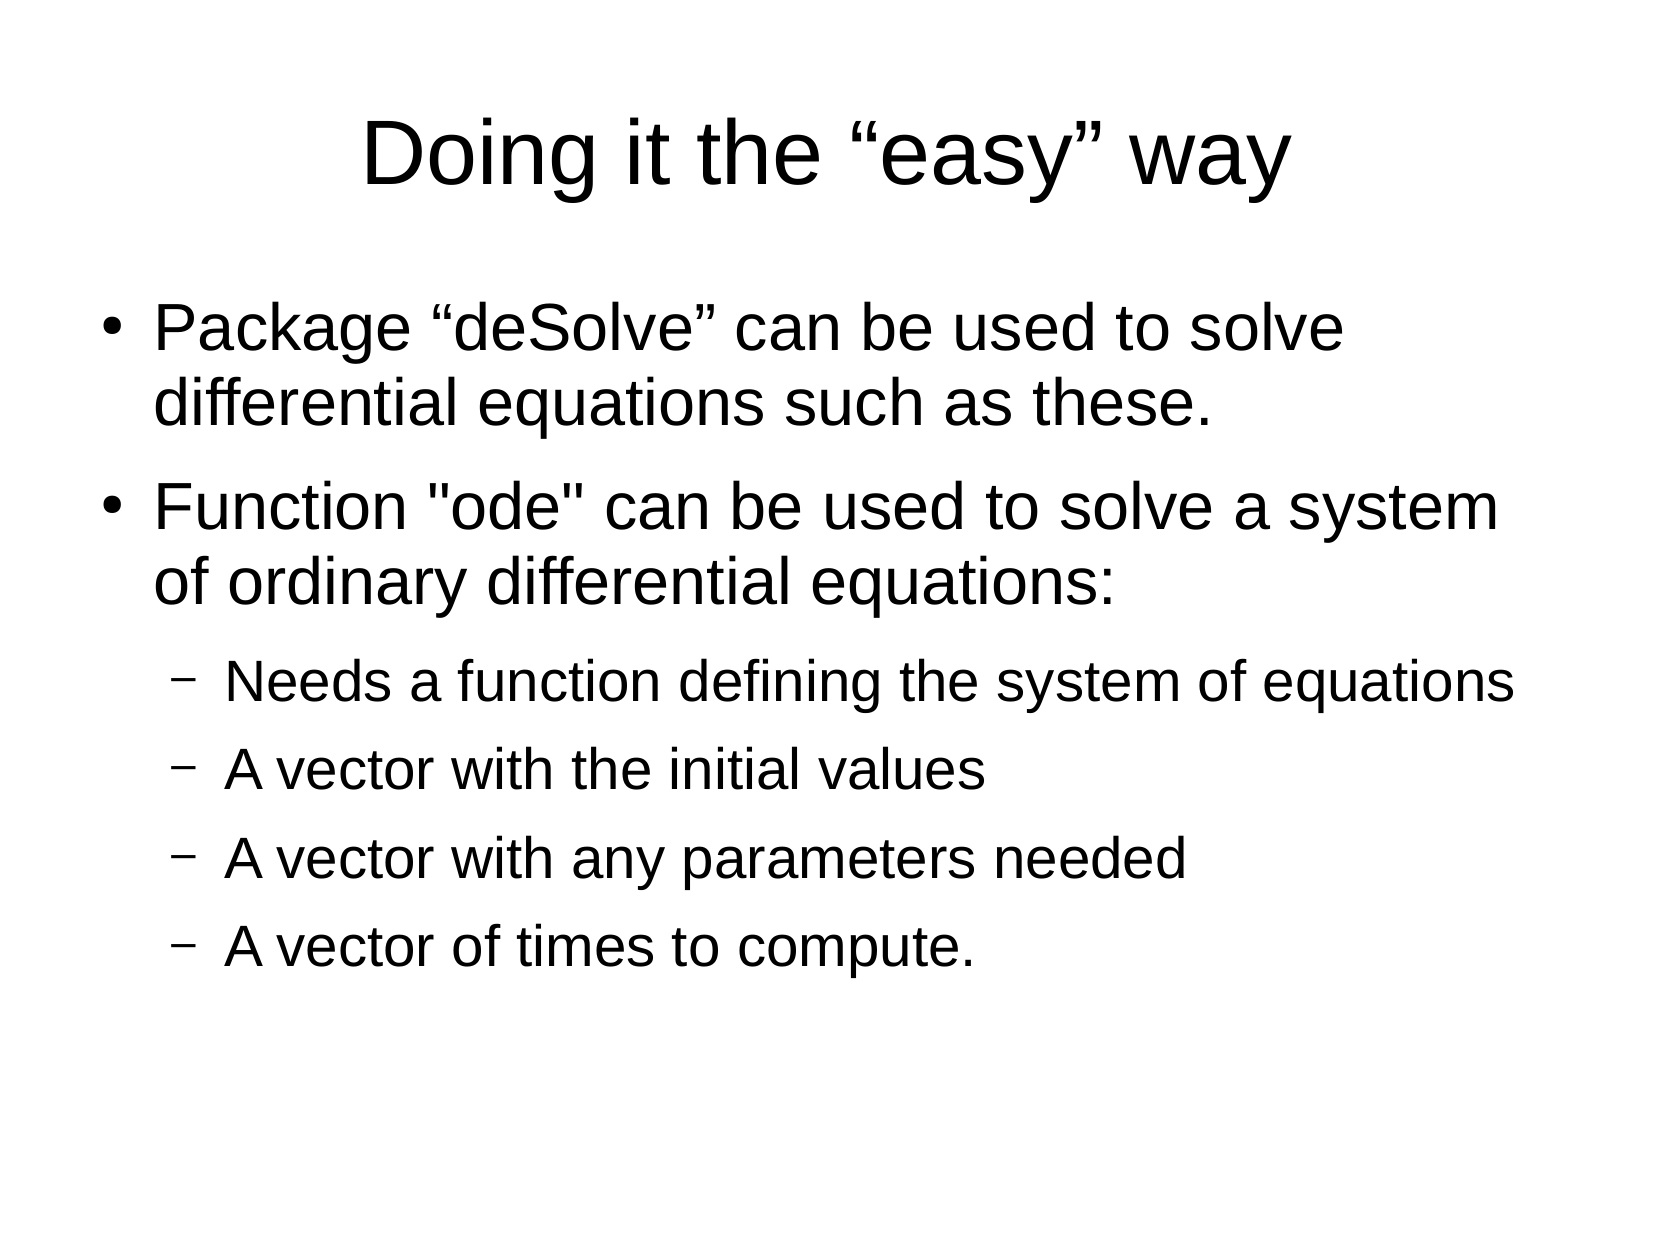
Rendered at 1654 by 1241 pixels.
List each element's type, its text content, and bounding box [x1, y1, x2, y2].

list Package “deSolve” can be used to solve differential equations such as these. Function "ode" can be used to solve a system of ordinary differential equations: Needs a function defining the system of equations A vector with the initial values A vector with any parameters needed A vector of times to compute. [82, 290, 1571, 1010]
title Doing it the “easy” way [82, 49, 1571, 257]
